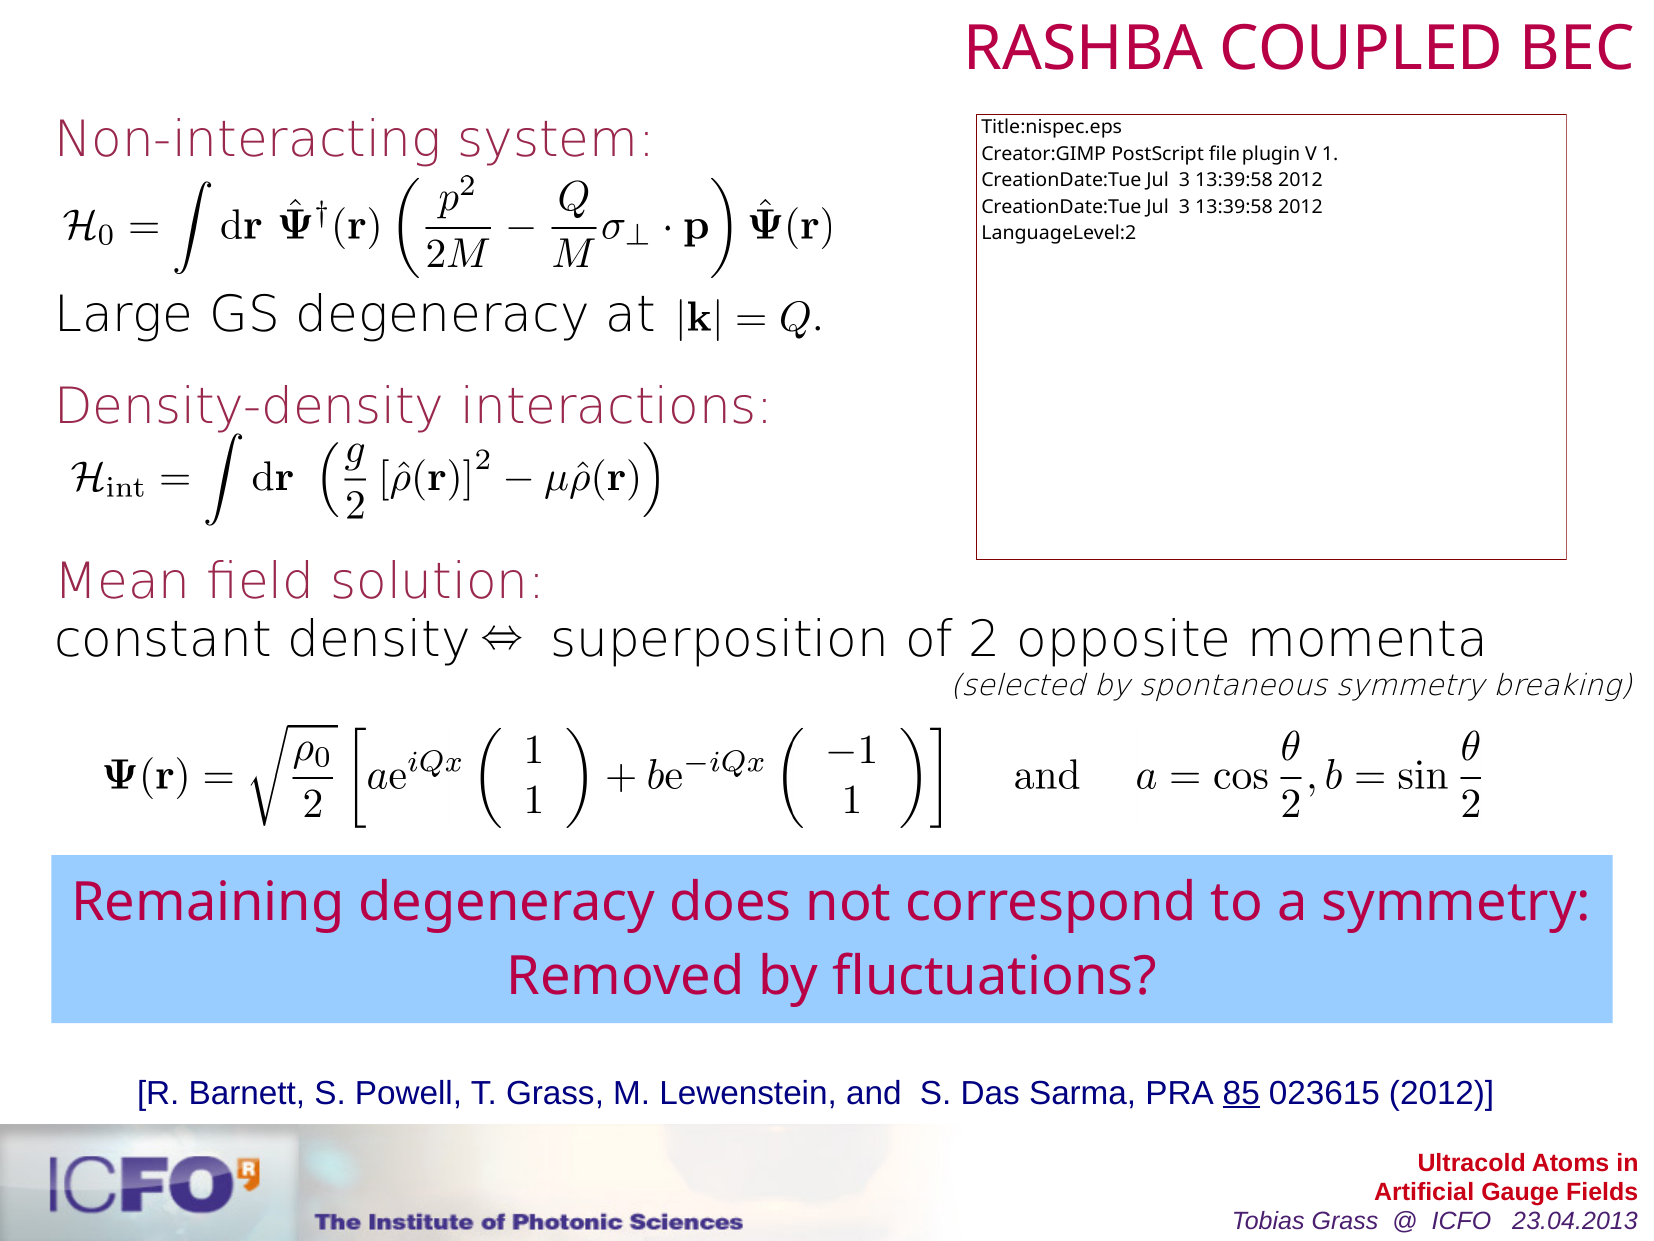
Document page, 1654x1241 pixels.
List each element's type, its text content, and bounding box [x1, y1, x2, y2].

text_box Ultracold Atoms in Artificial Gauge Fields Tobias Grass @ ICFO 23.04.2013 [712, 1138, 1654, 1241]
text_box RASHBA COUPLED BEC [0, 0, 1651, 99]
picture [0, 1124, 976, 1241]
text_box Remaining degeneracy does not correspond to a symmetry: Removed by fluctuations? [51, 855, 1613, 1024]
text_box Non-interacting system: Large GS degeneracy at Density-density interactions: Mean field solution: constant density superposition of 2 opposite momenta (selected by spontaneous symmetry breaking) [39, 102, 1648, 827]
picture [104, 725, 1481, 828]
text_box [R. Barnett, S. Powell, T. Grass, M. Lewenstein, and S. Das Sarma, PRA 85 023615 (2012)] [122, 1067, 1542, 1119]
